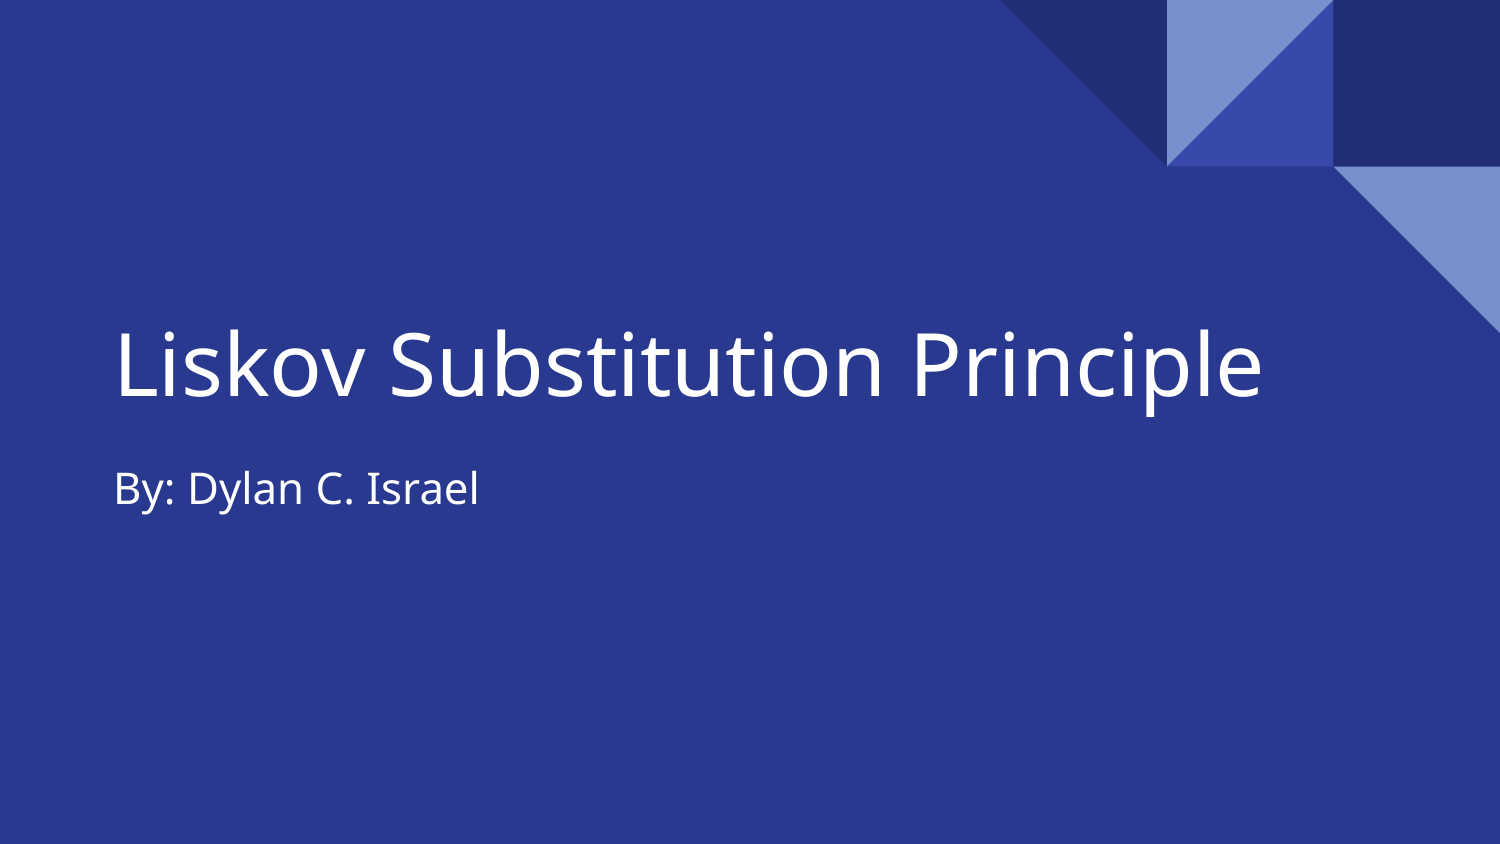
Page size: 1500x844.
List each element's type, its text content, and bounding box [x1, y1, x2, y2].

subtitle By: Dylan C. Israel [98, 445, 1447, 517]
title Liskov Substitution Principle [98, 291, 1447, 429]
